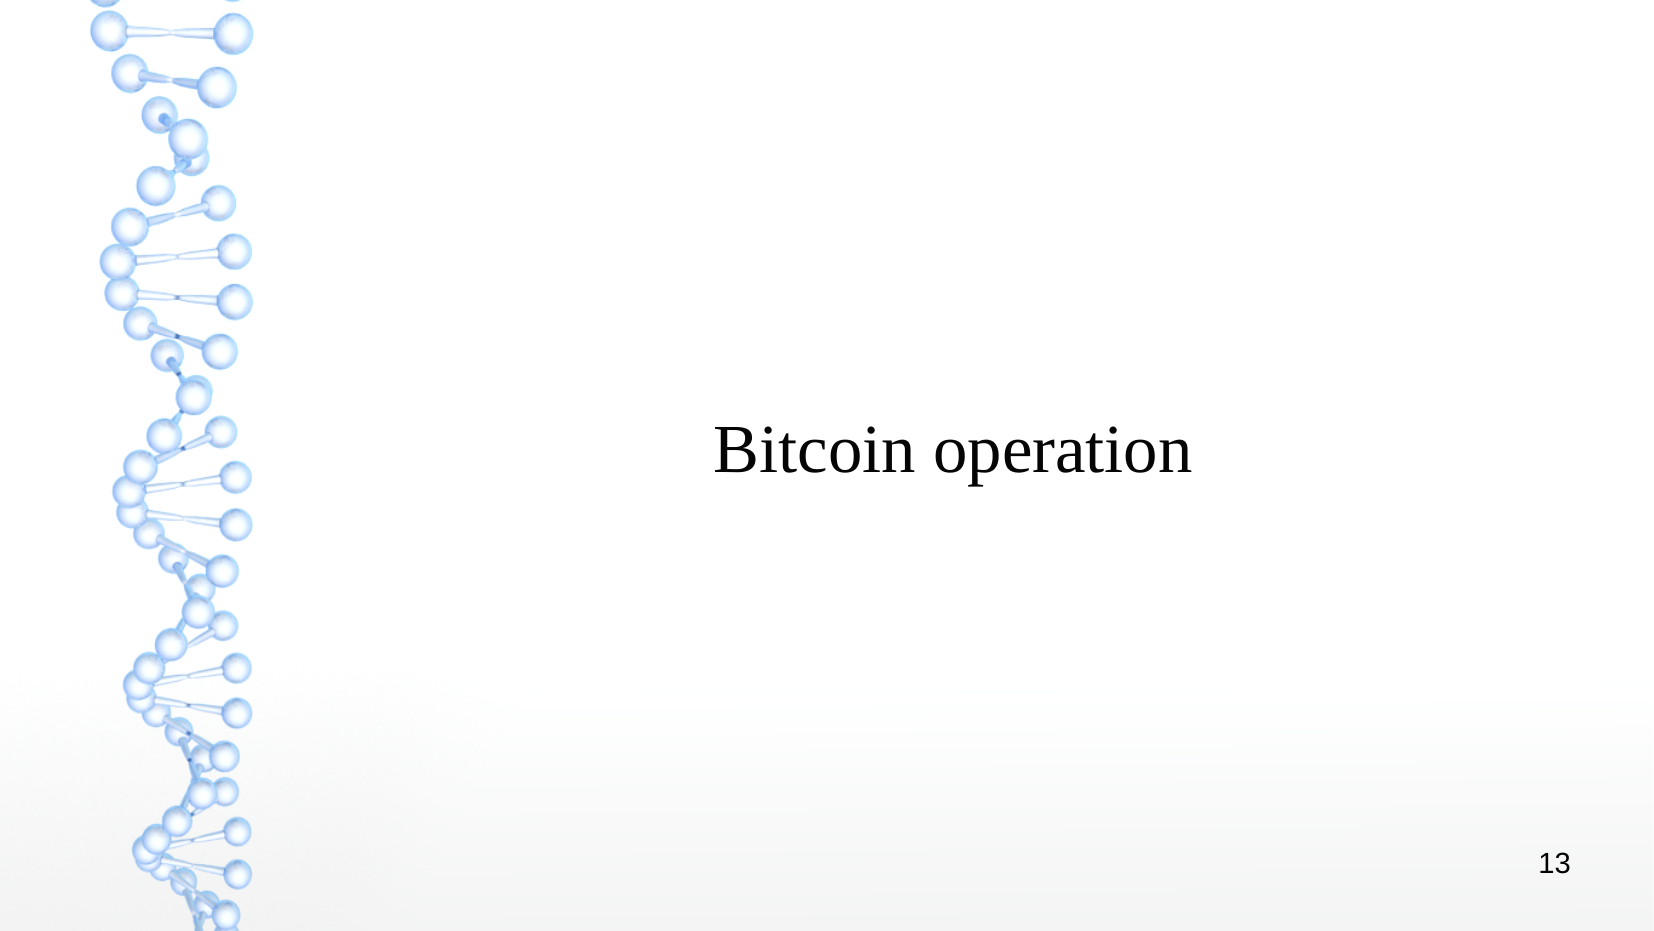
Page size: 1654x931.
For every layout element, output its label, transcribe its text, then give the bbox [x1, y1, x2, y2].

picture [0, 0, 1654, 931]
title Bitcoin operation [289, 283, 1619, 615]
